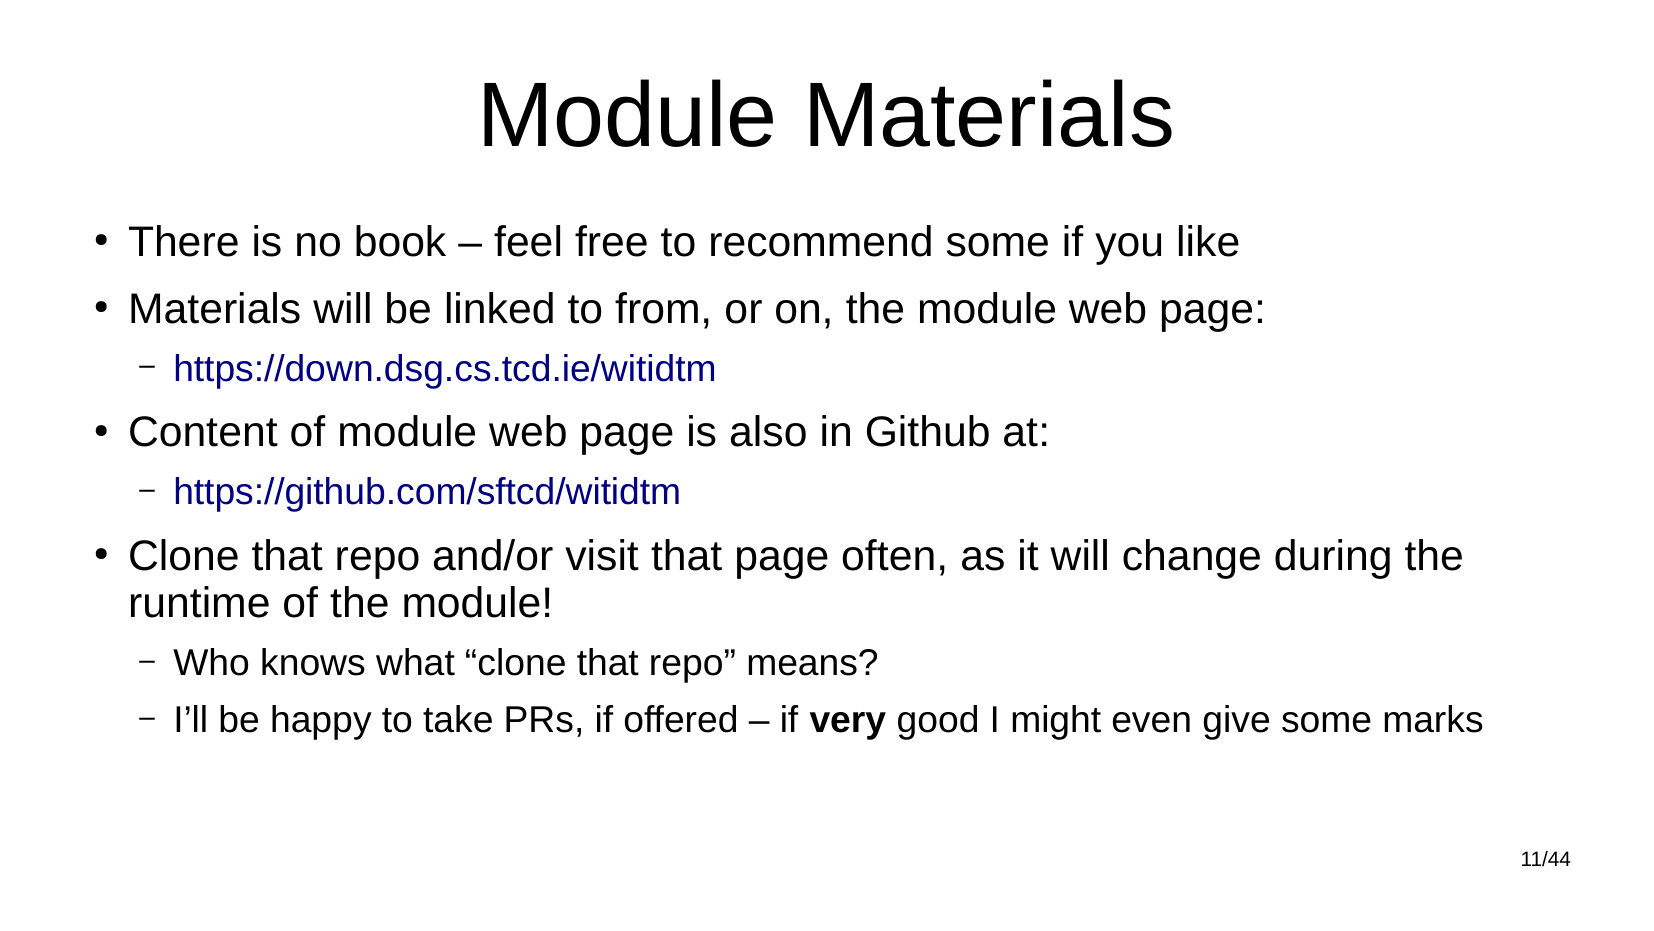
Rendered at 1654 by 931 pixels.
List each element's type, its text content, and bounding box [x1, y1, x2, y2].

list There is no book – feel free to recommend some if you like Materials will be linked to from, or on, the module web page: https://down.dsg.cs.tcd.ie/witidtm Content of module web page is also in Github at: https://github.com/sftcd/witidtm Clone that repo and/or visit that page often, as it will change during the runtime of the module! Who knows what “clone that repo” means? I’ll be happy to take PRs, if offered – if very good I might even give some marks [82, 217, 1571, 758]
title Module Materials [82, 37, 1571, 193]
